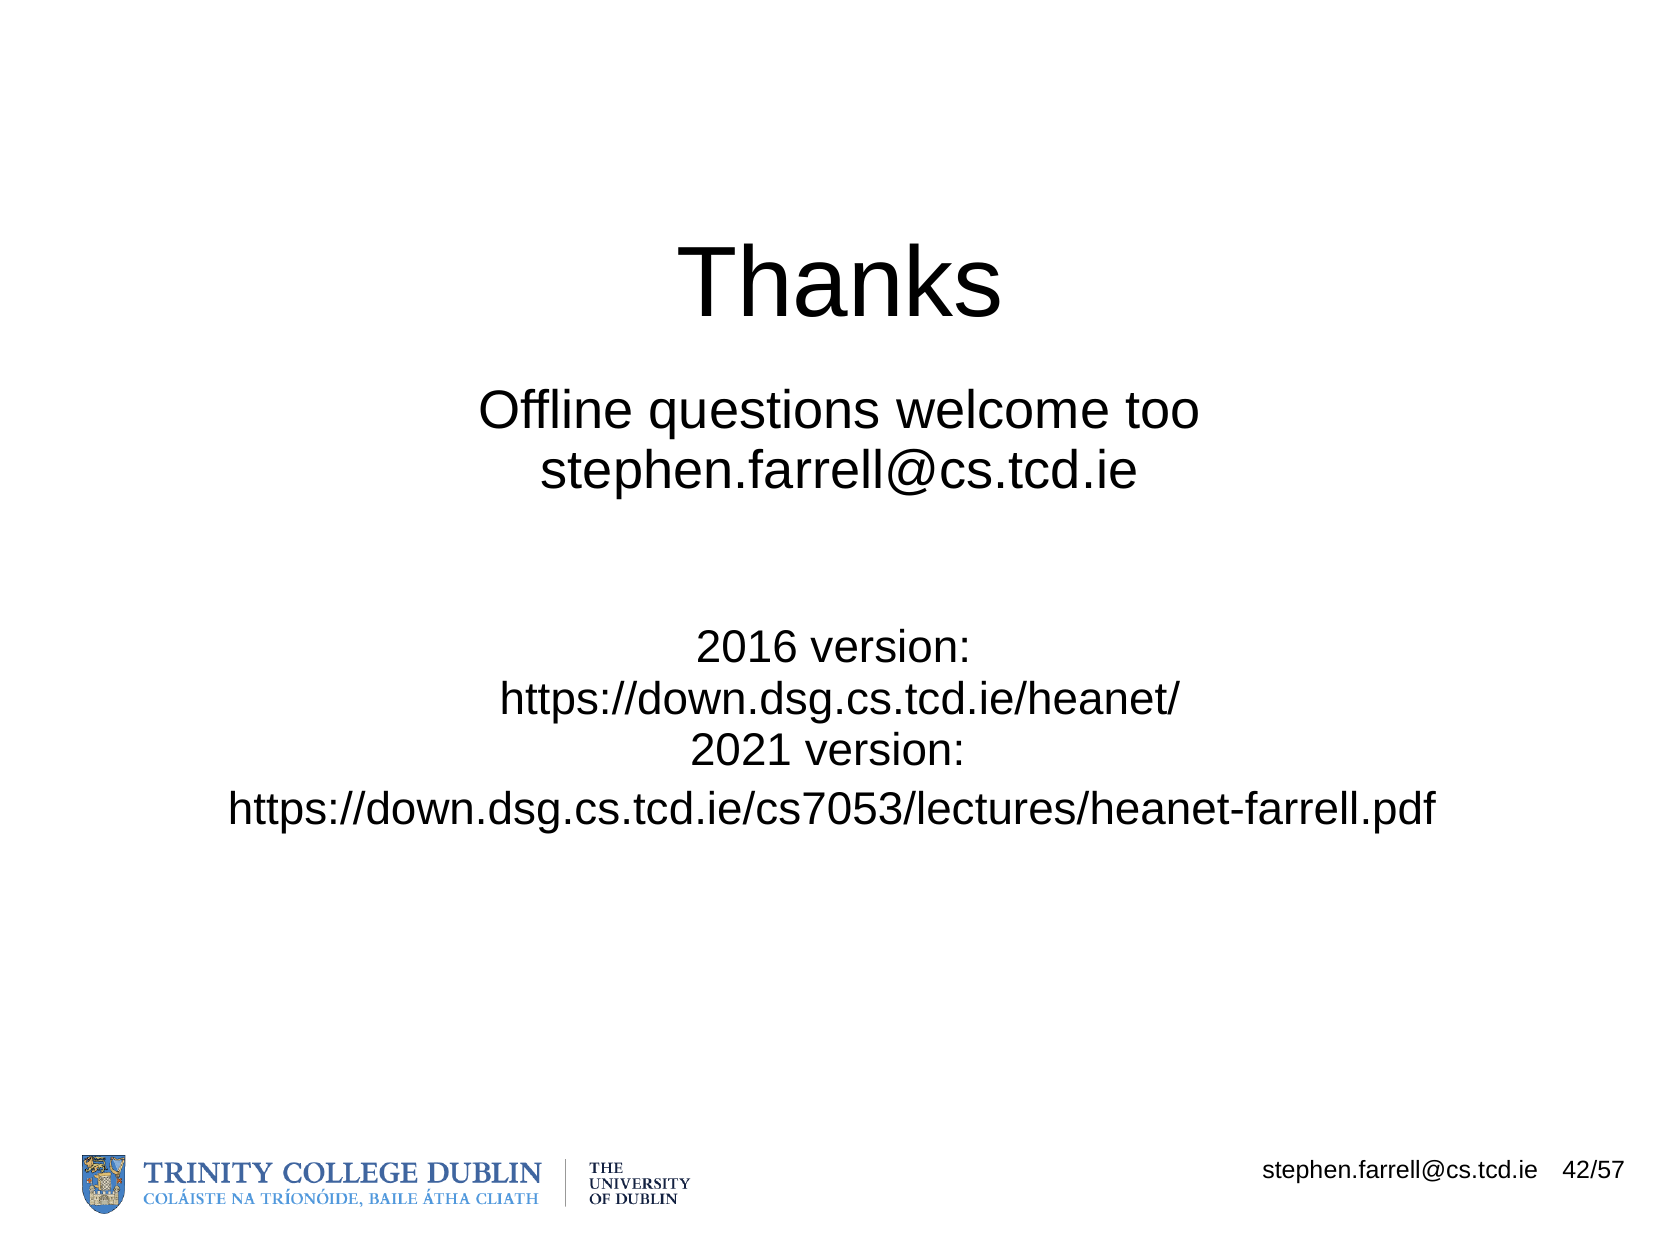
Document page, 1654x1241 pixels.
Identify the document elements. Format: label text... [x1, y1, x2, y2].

text_box Thanks Offline questions welcome too stephen.farrell@cs.tcd.ie 2016 version: https://down.dsg.cs.tcd.ie/heanet/ 2021 version: https://down.dsg.cs.tcd.ie/cs7053/lectures/heanet-farrell.pdf [120, 218, 1561, 950]
picture [82, 1155, 694, 1214]
